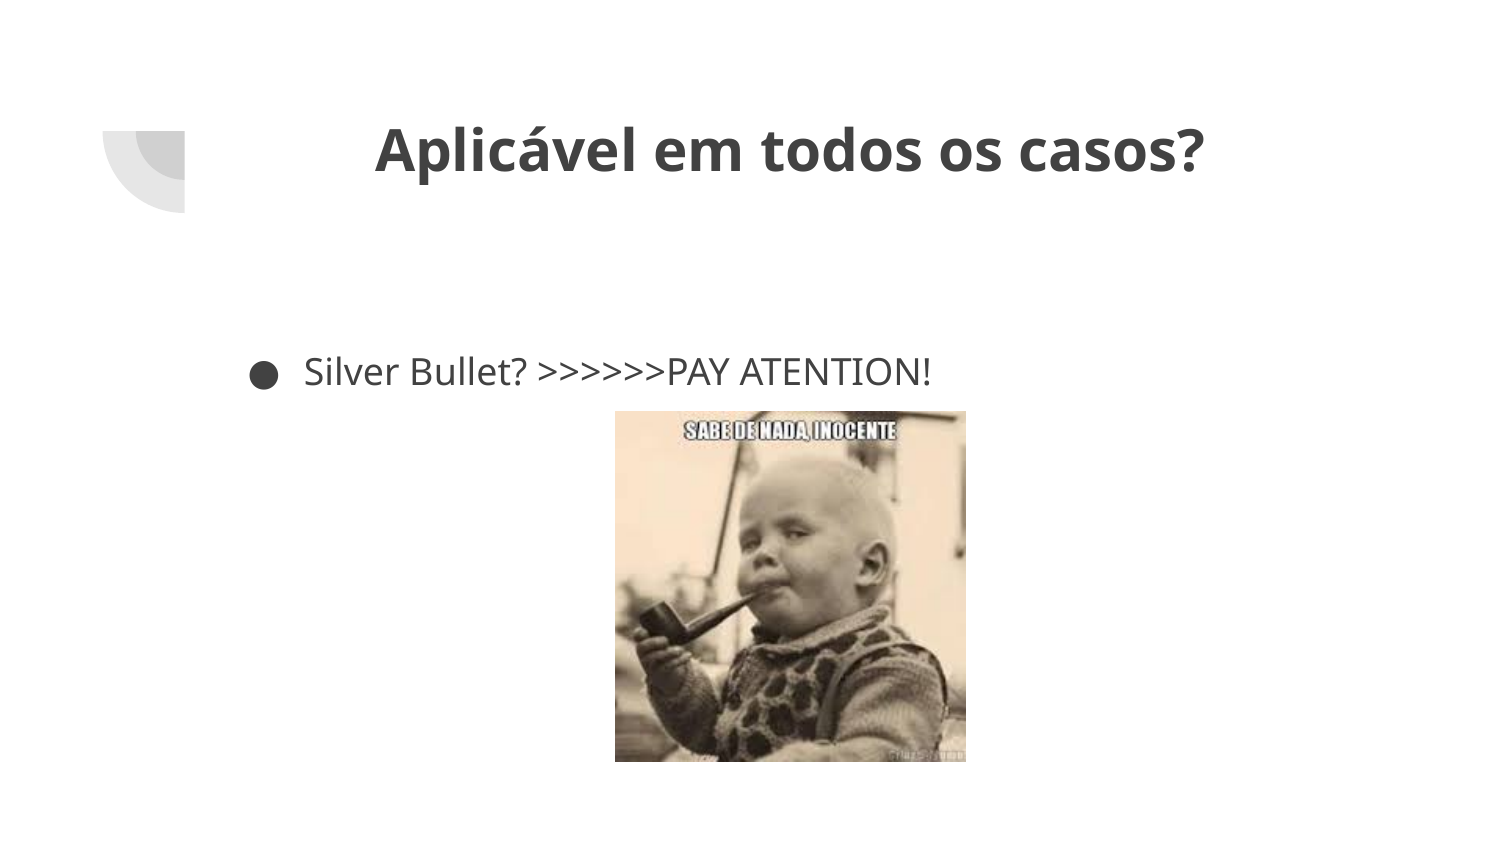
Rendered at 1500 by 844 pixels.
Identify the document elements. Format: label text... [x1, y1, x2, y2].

list Silver Bullet? >>>>>>PAY ATENTION! [213, 326, 1368, 744]
title Aplicável em todos os casos? [213, 98, 1368, 263]
picture [615, 411, 966, 762]
